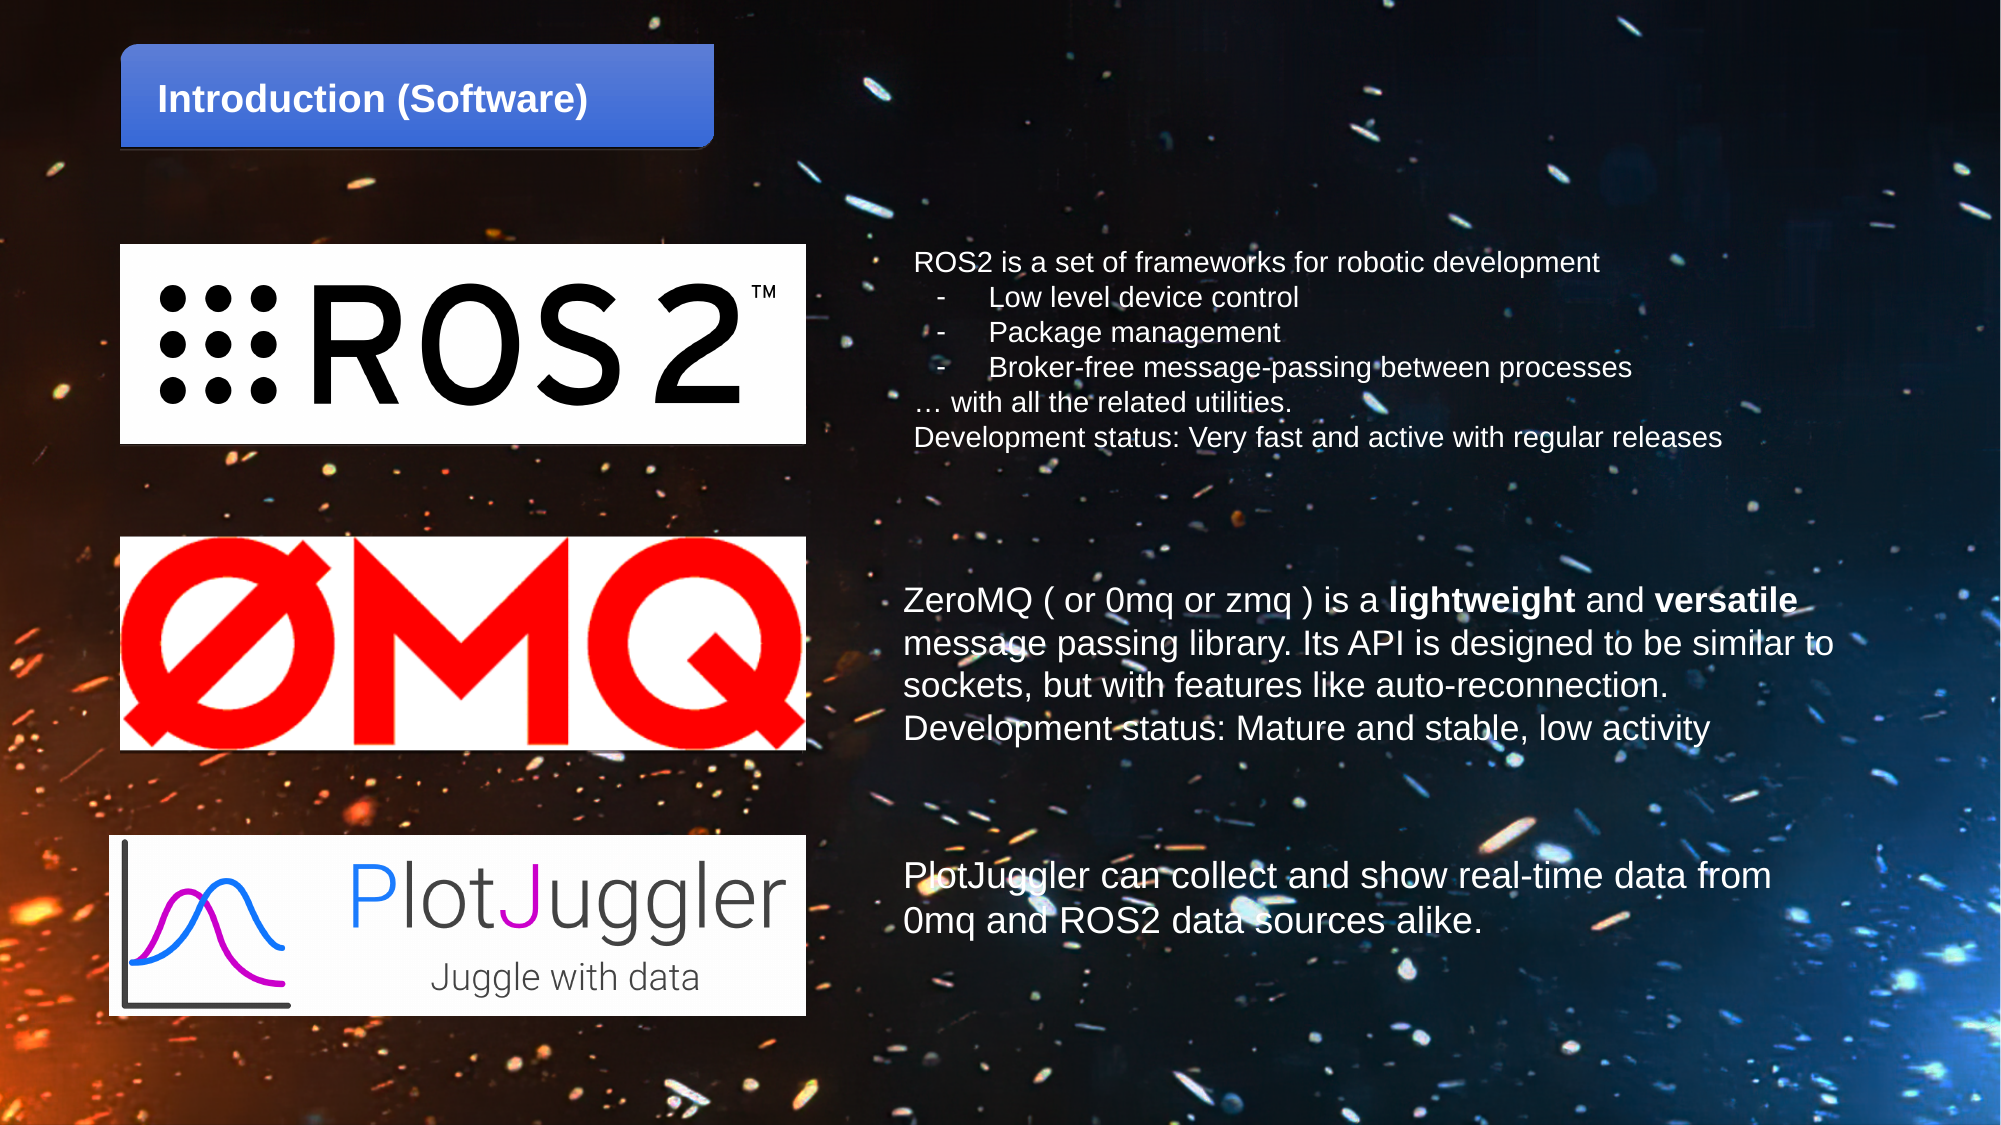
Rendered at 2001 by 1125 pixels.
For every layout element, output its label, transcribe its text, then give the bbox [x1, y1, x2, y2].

picture [0, 0, 2001, 1125]
text_box PlotJuggler can collect and show real-time data from 0mq and ROS2 data sources alike. [888, 835, 1833, 1016]
text_box ROS2 is a set of frameworks for robotic development Low level device control Package management Broker-free message-passing between processes … with all the related utilities. Development status: Very fast and active with regular releases [898, 228, 1862, 482]
list Introduction (Software) [157, 72, 597, 126]
text_box ZeroMQ ( or 0mq or zmq ) is a lightweight and versatile message passing library. Its API is designed to be similar to sockets, but with features like auto-reconnection. Development status: Mature and stable, low activity [888, 562, 1918, 816]
text_box [120, 44, 715, 148]
